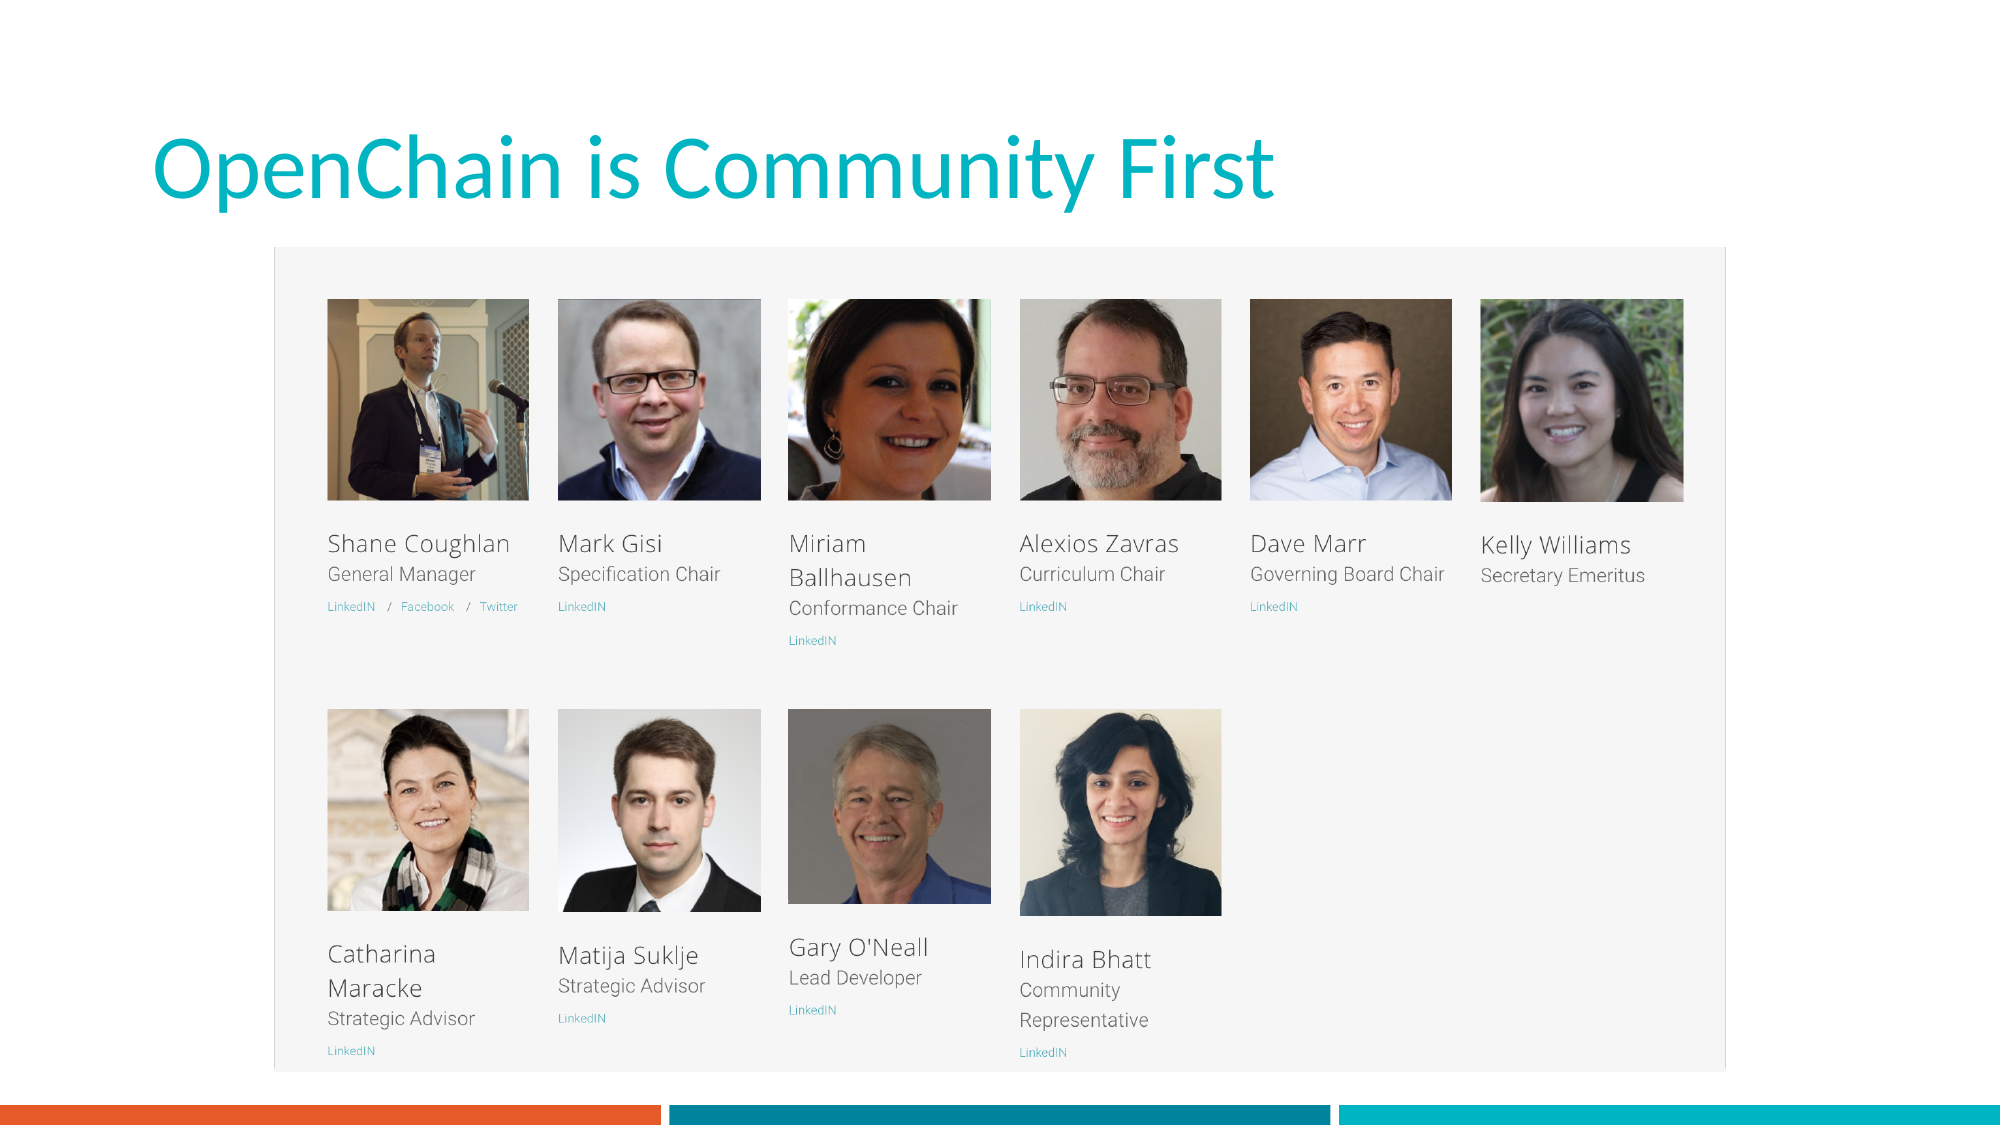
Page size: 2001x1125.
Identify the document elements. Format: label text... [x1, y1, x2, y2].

title OpenChain is Community First [137, 59, 1863, 278]
picture [274, 278, 1726, 1072]
